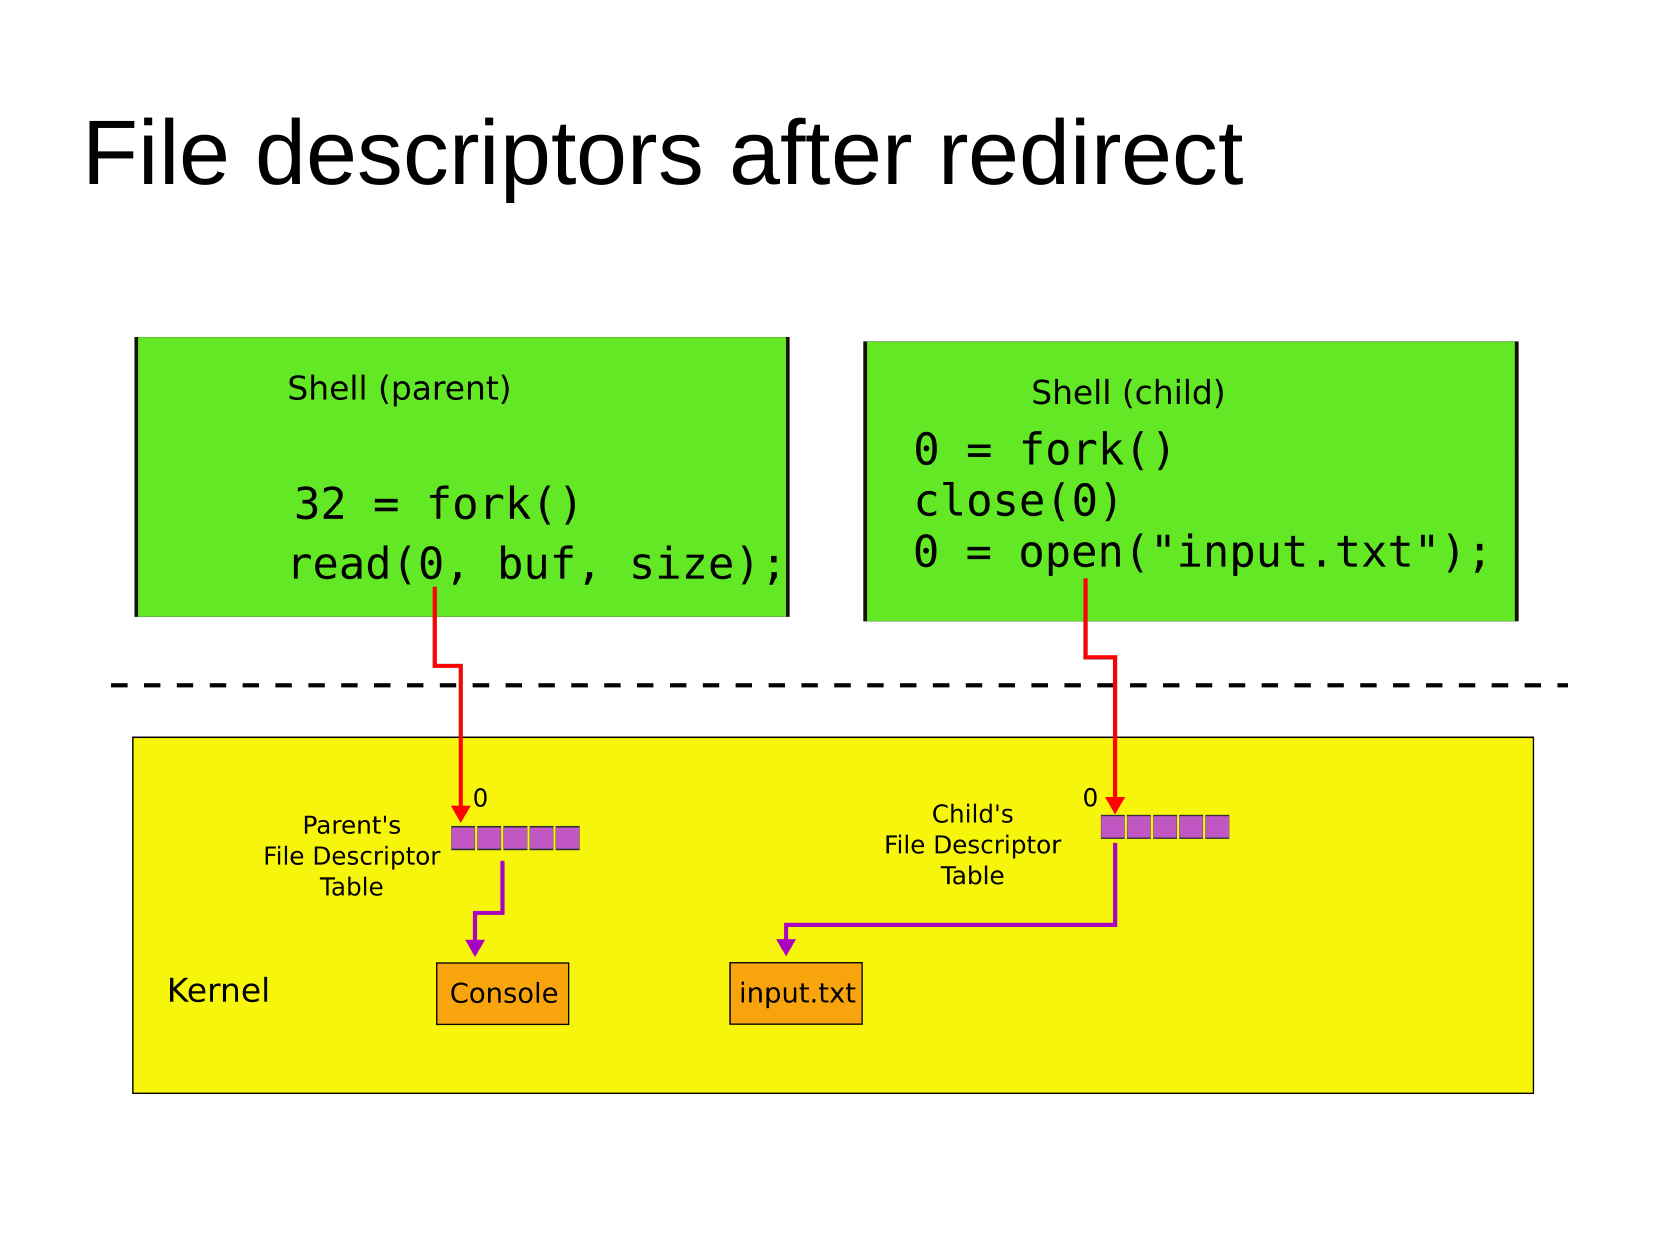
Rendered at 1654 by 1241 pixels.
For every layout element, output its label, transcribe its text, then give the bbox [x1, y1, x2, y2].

picture [111, 337, 1568, 1094]
title File descriptors after redirect [82, 49, 1538, 257]
